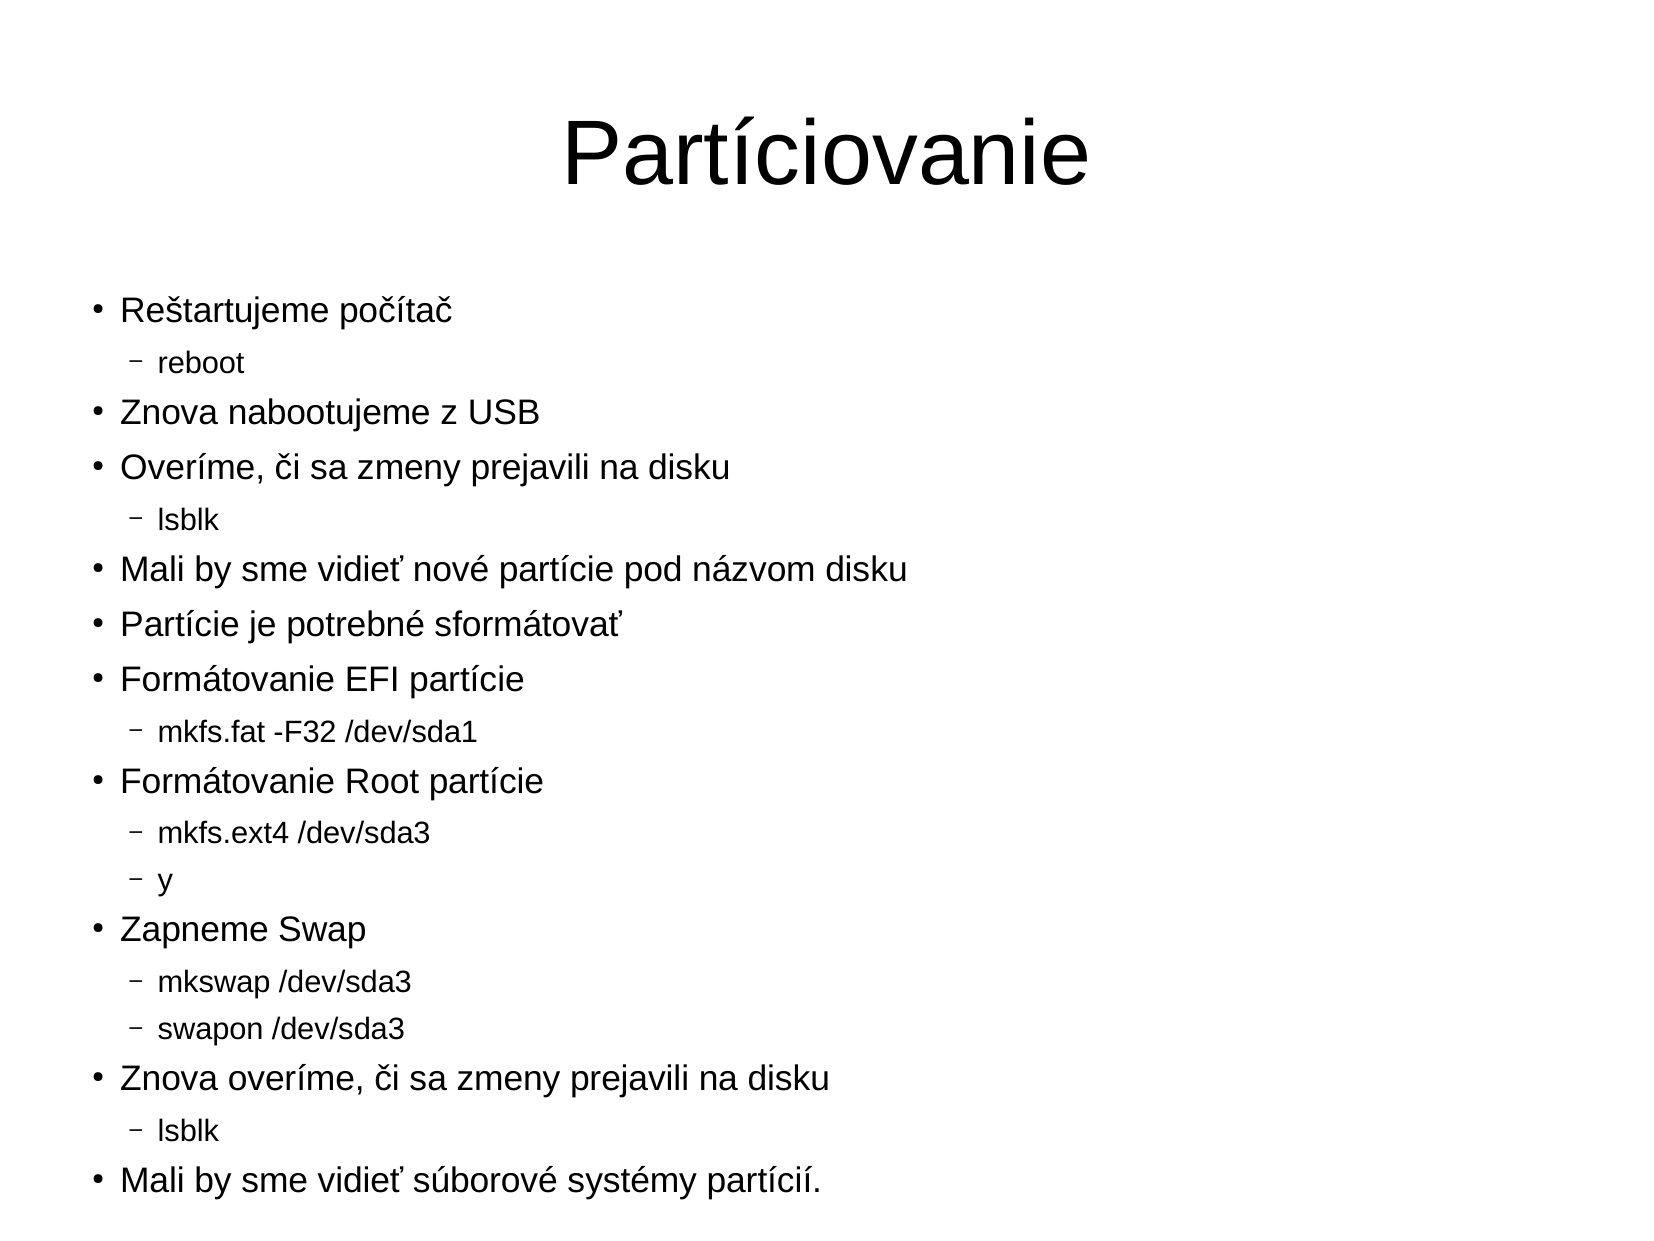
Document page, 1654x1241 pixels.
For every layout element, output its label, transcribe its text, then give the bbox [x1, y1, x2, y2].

list Reštartujeme počítač reboot Znova nabootujeme z USB Overíme, či sa zmeny prejavili na disku lsblk Mali by sme vidieť nové partície pod názvom disku Partície je potrebné sformátovať Formátovanie EFI partície mkfs.fat -F32 /dev/sda1 Formátovanie Root partície mkfs.ext4 /dev/sda3 y Zapneme Swap mkswap /dev/sda3 swapon /dev/sda3 Znova overíme, či sa zmeny prejavili na disku lsblk Mali by sme vidieť súborové systémy partícií. [82, 290, 1571, 1201]
title Partíciovanie [82, 49, 1571, 257]
